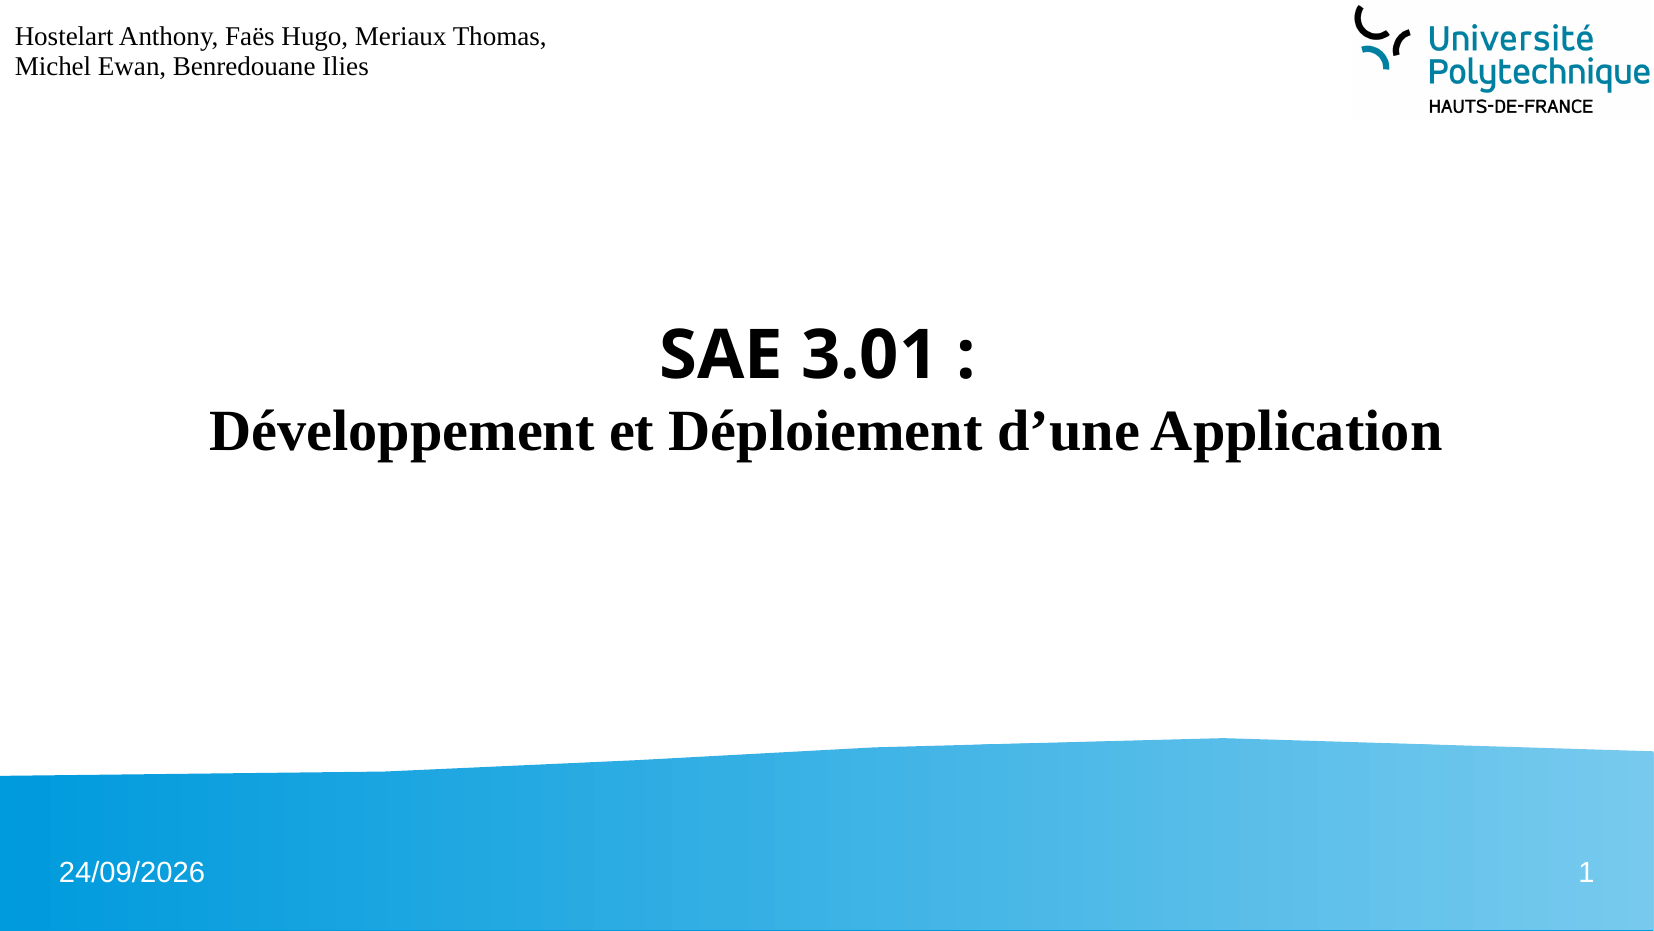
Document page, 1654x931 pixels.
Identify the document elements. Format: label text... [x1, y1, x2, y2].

title SAE 3.01 : Développement et Déploiement d’une Application [88, 295, 1565, 473]
picture [1351, 0, 1654, 119]
text_box Hostelart Anthony, Faës Hugo, Meriaux Thomas, Michel Ewan, Benredouane Ilies [0, 14, 591, 89]
